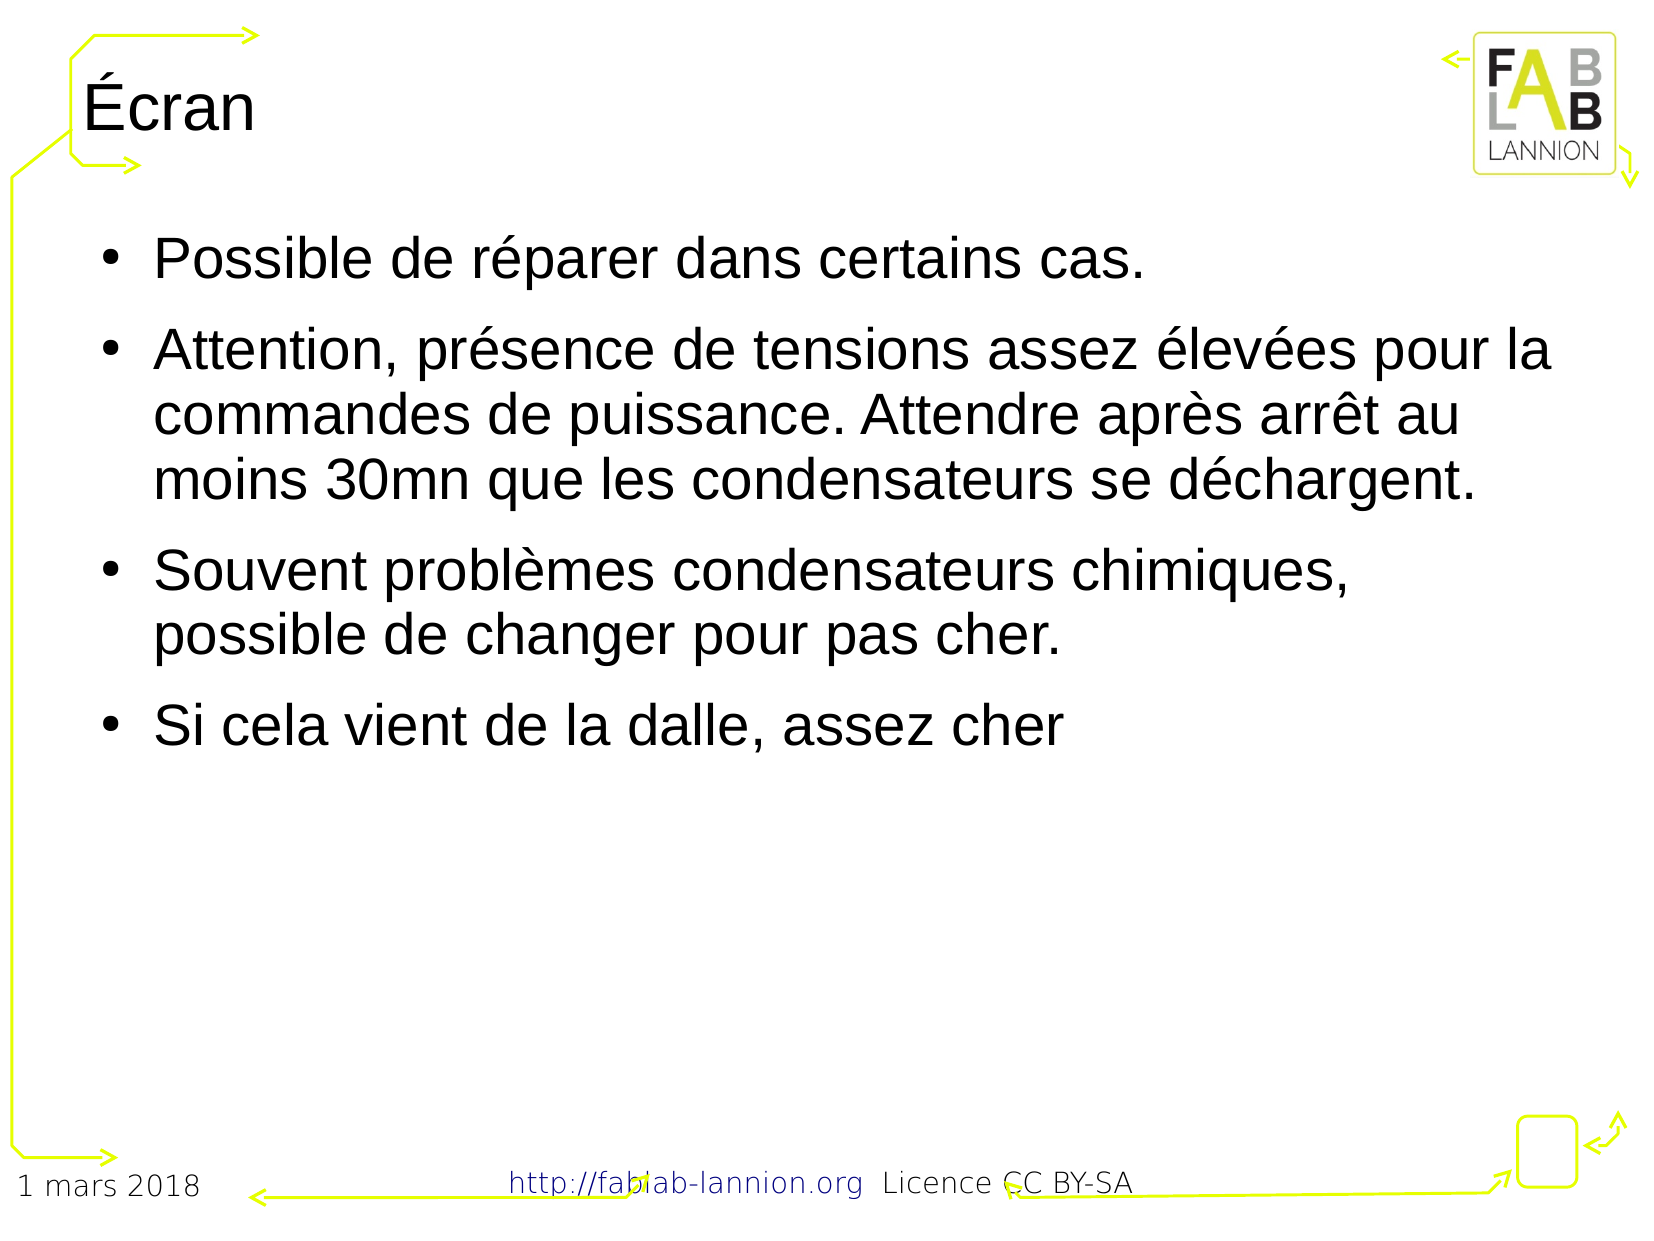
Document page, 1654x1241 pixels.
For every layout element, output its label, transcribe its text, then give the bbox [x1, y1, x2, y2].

title Écran [82, 49, 1441, 166]
picture [1470, 29, 1619, 178]
list Possible de réparer dans certains cas. Attention, présence de tensions assez élevées pour la commandes de puissance. Attendre après arrêt au moins 30mn que les condensateurs se déchargent. Souvent problèmes condensateurs chimiques, possible de changer pour pas cher. Si cela vient de la dalle, assez cher [82, 225, 1571, 945]
